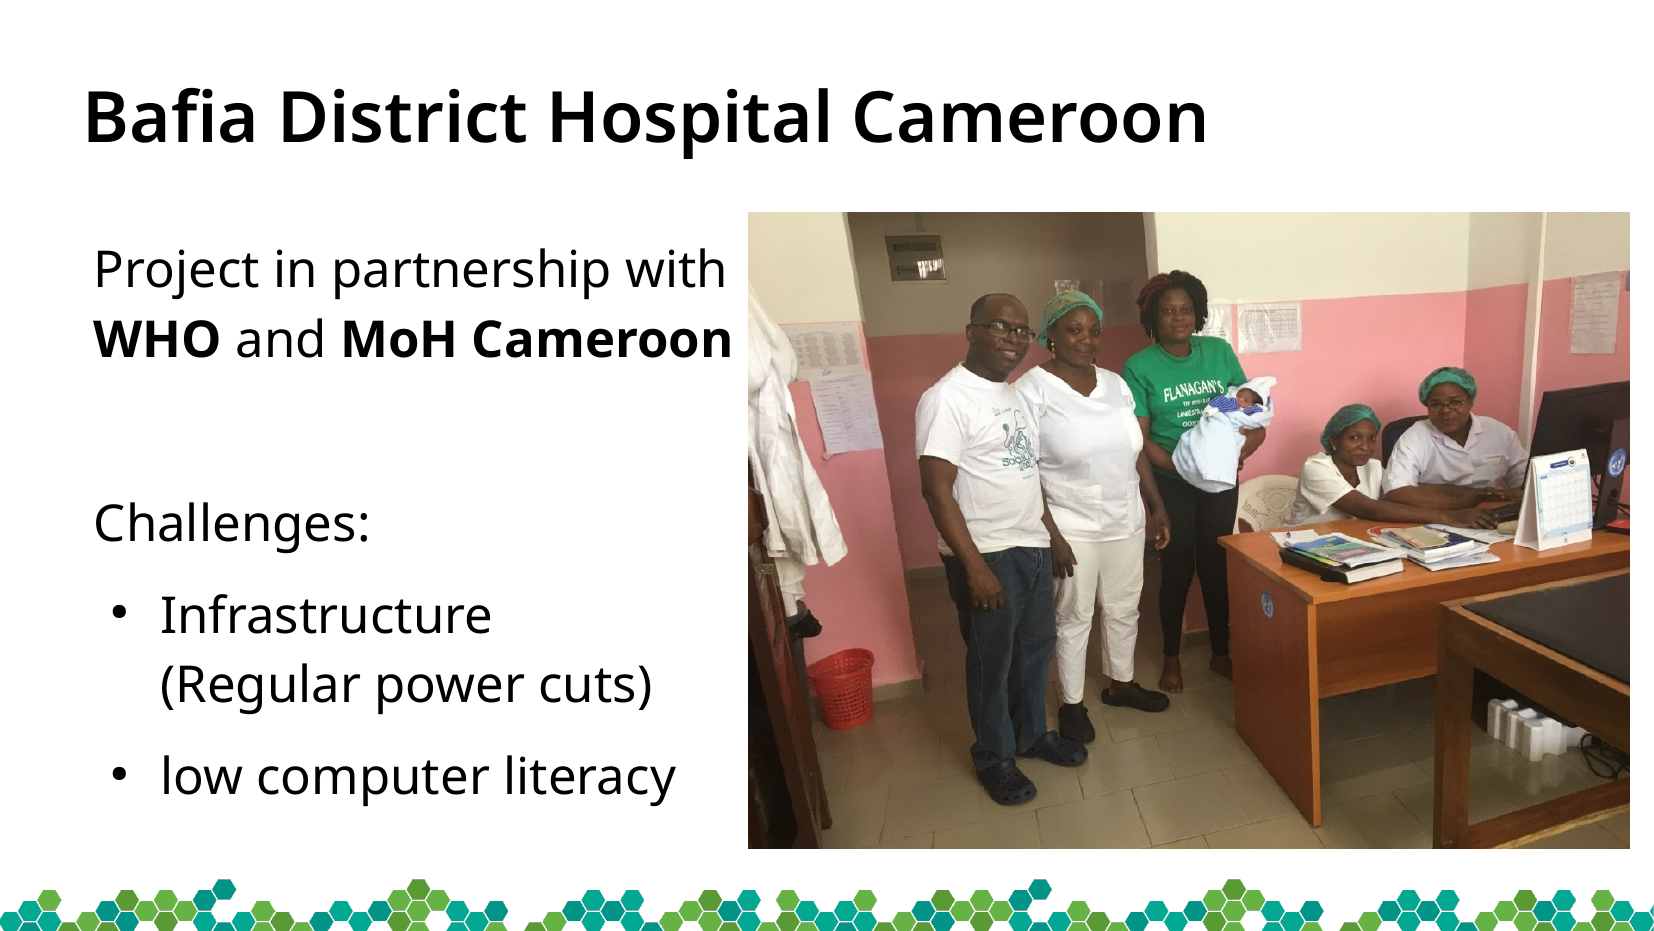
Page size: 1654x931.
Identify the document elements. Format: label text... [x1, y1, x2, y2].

list Project in partnership with WHO and MoH Cameroon Challenges: Infrastructure (Regular power cuts) low computer literacy [93, 233, 735, 849]
picture [748, 212, 1630, 849]
picture [0, 871, 1654, 931]
title Bafia District Hospital Cameroon [82, 37, 1571, 193]
